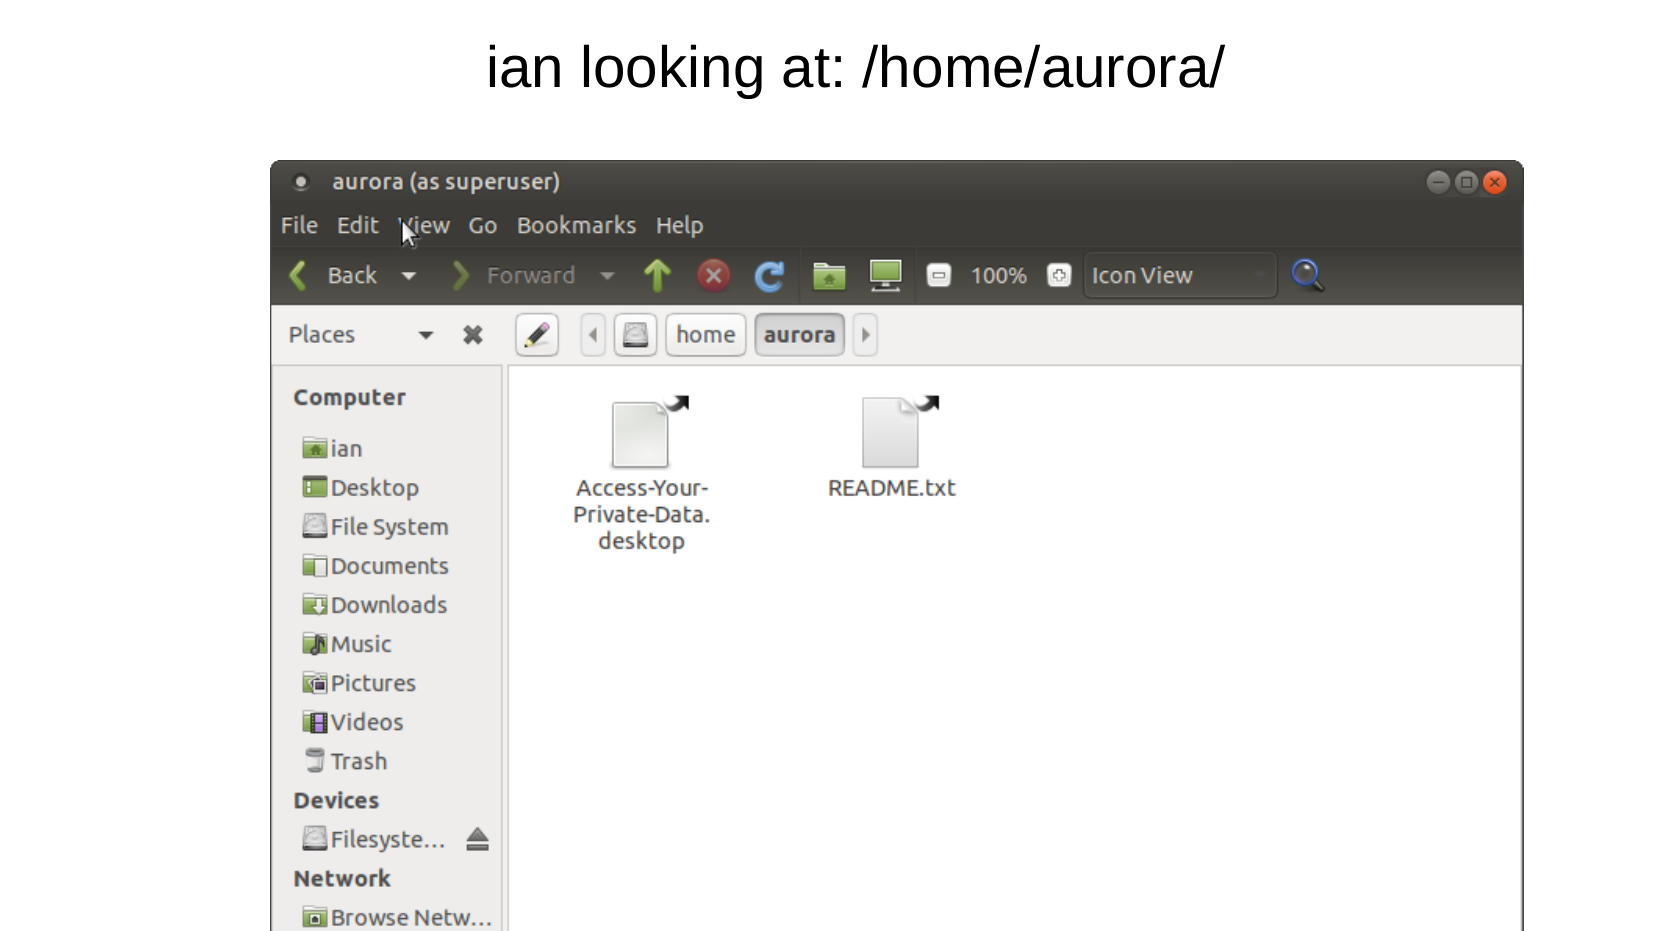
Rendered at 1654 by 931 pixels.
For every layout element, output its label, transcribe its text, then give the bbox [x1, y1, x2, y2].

picture [270, 160, 1524, 931]
title ian looking at: /home/aurora/ [35, 21, 1626, 115]
